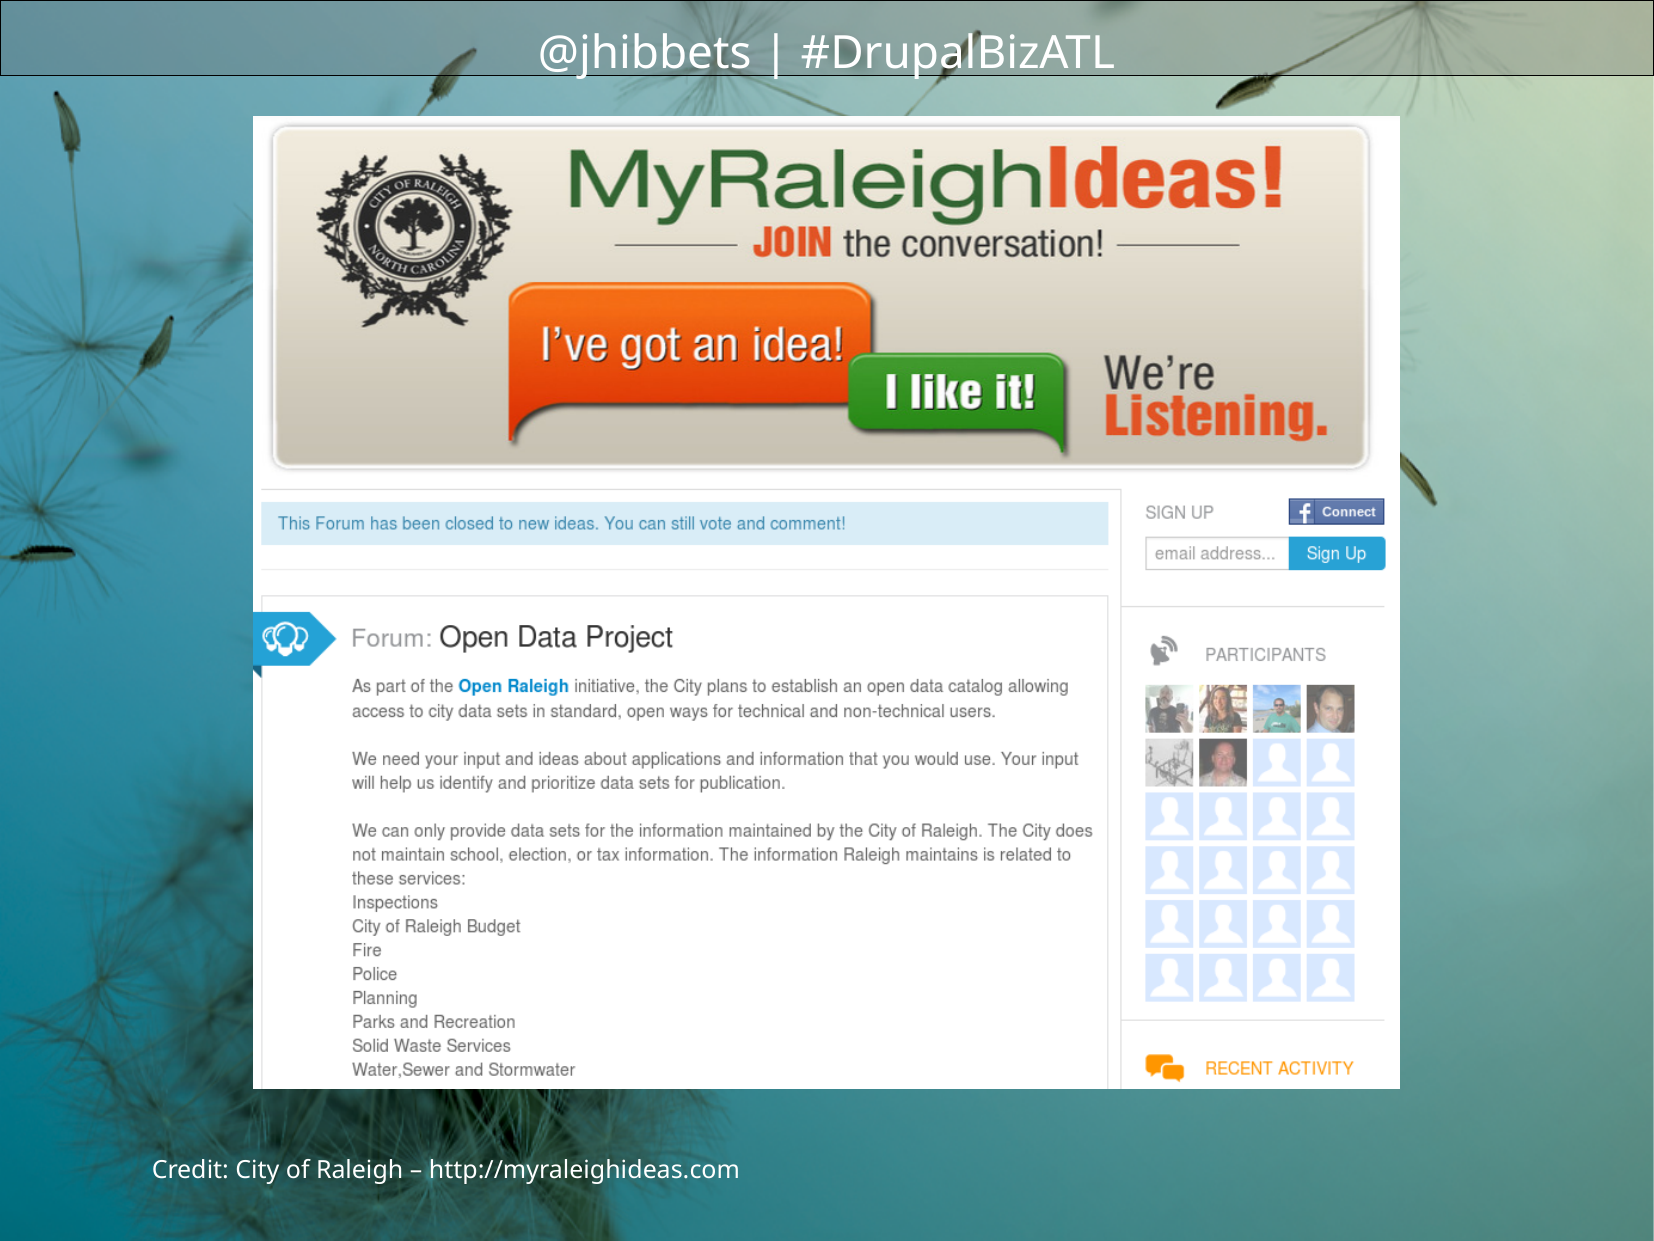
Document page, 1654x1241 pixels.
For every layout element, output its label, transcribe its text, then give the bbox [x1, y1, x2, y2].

picture [0, 76, 1654, 1241]
text_box Credit: City of Raleigh – http://myraleighideas.com [137, 1144, 769, 1188]
